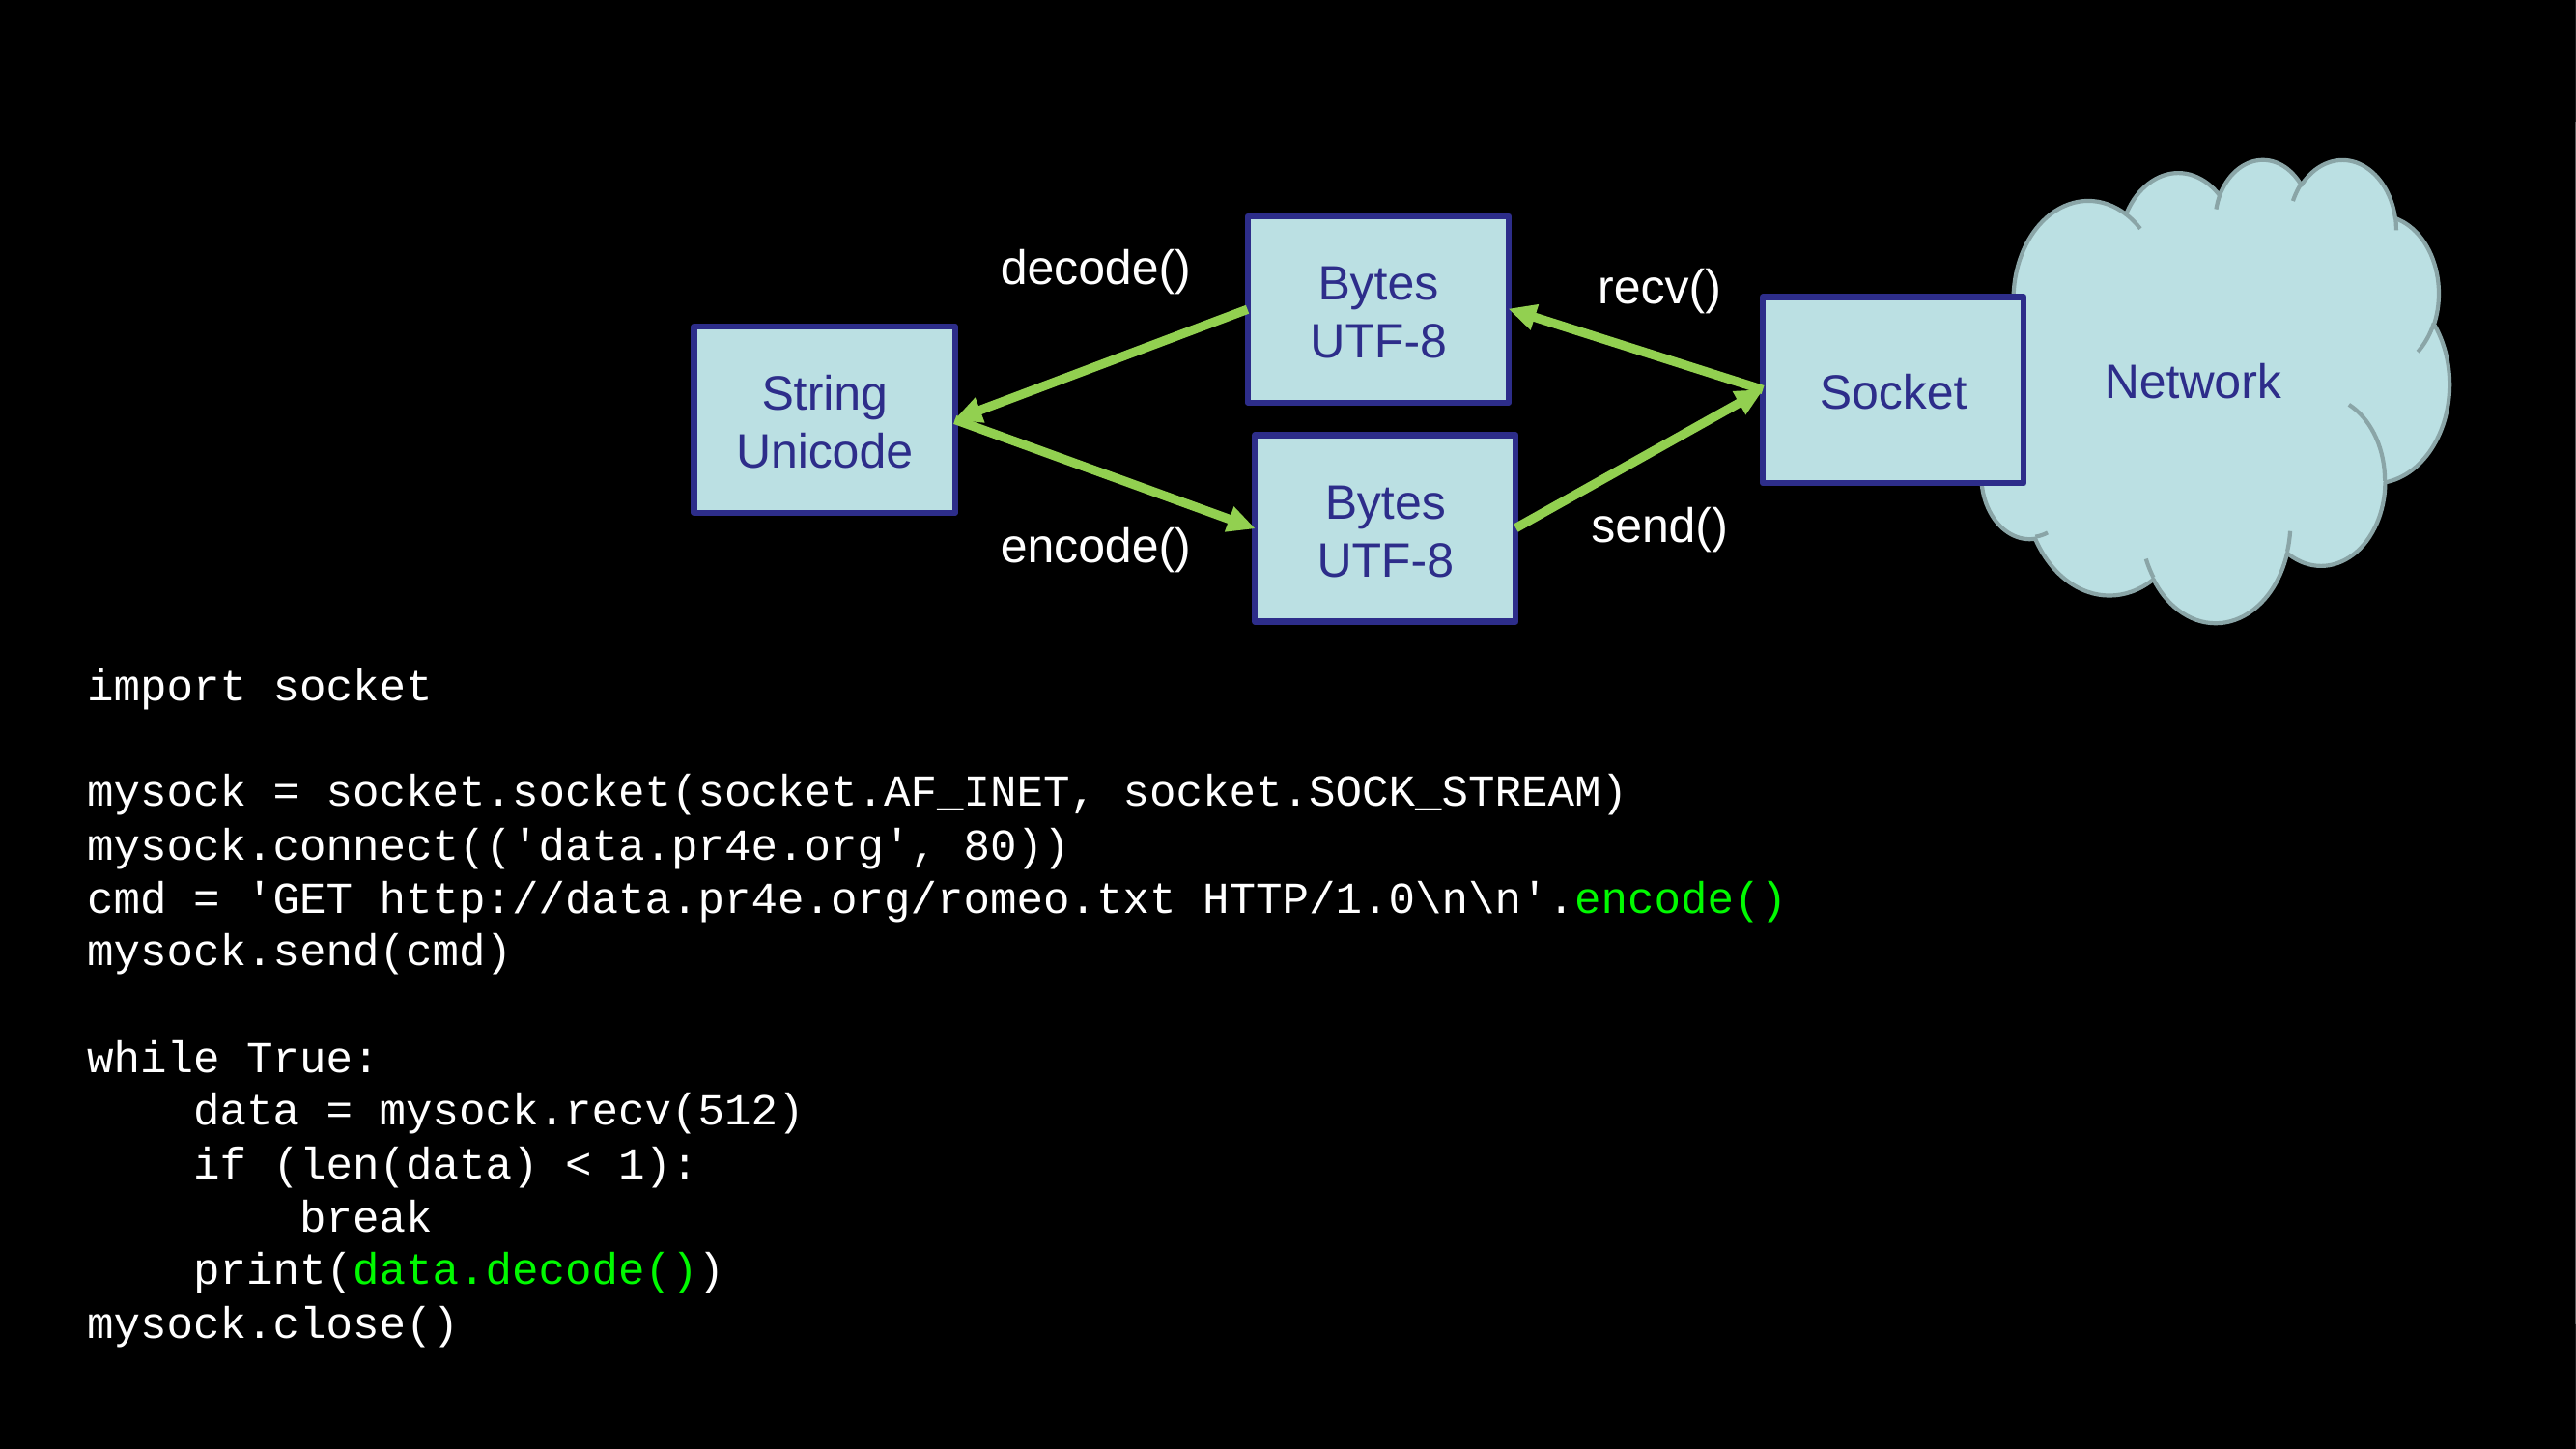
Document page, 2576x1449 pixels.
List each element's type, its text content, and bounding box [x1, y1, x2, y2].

text_box send() [1576, 487, 1742, 560]
text_box String Unicode [694, 326, 955, 513]
text_box Bytes UTF-8 [1248, 215, 1510, 403]
text_box decode() [986, 229, 1206, 301]
text_box import socket mysock = socket.socket(socket.AF_INET, socket.SOCK_STREAM) mysock.connect(('data.pr4e.org', 80)) cmd = 'GET http://data.pr4e.org/romeo.txt HTTP/1.0\n\n'.encode() mysock.send(cmd) while True: data = mysock.recv(512) if (len(data) < 1): break print(data.decode()) mysock.close() [72, 648, 1876, 1354]
text_box Socket [1763, 297, 2024, 484]
text_box encode() [986, 507, 1206, 580]
text_box Bytes UTF-8 [1255, 435, 1516, 622]
text_box recv() [1583, 248, 1737, 322]
text_box Network [1981, 159, 2450, 624]
